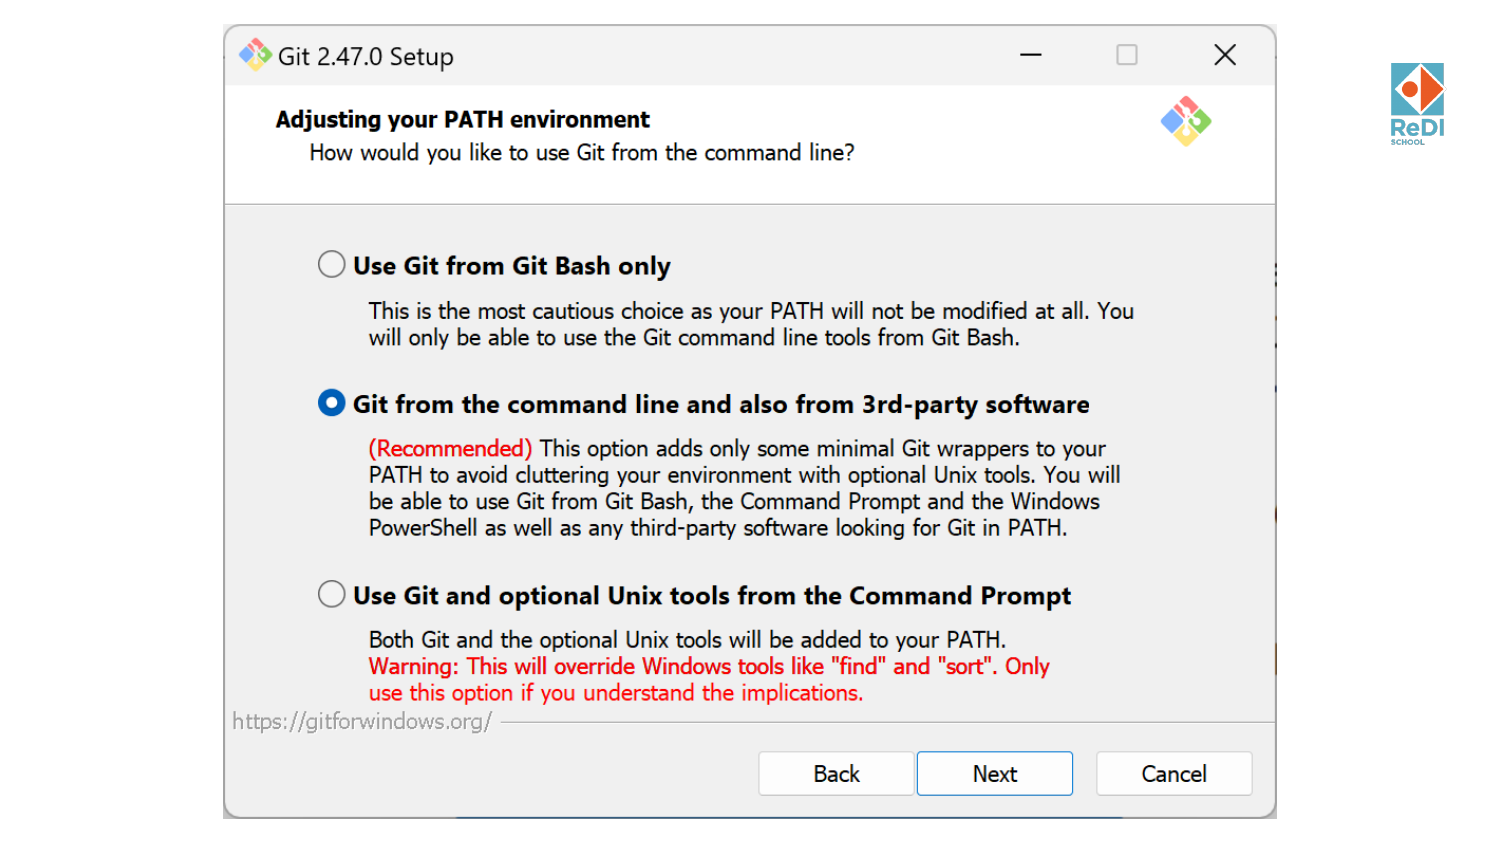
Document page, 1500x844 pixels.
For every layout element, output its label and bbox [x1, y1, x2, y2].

picture [1391, 63, 1447, 145]
picture [223, 24, 1277, 819]
